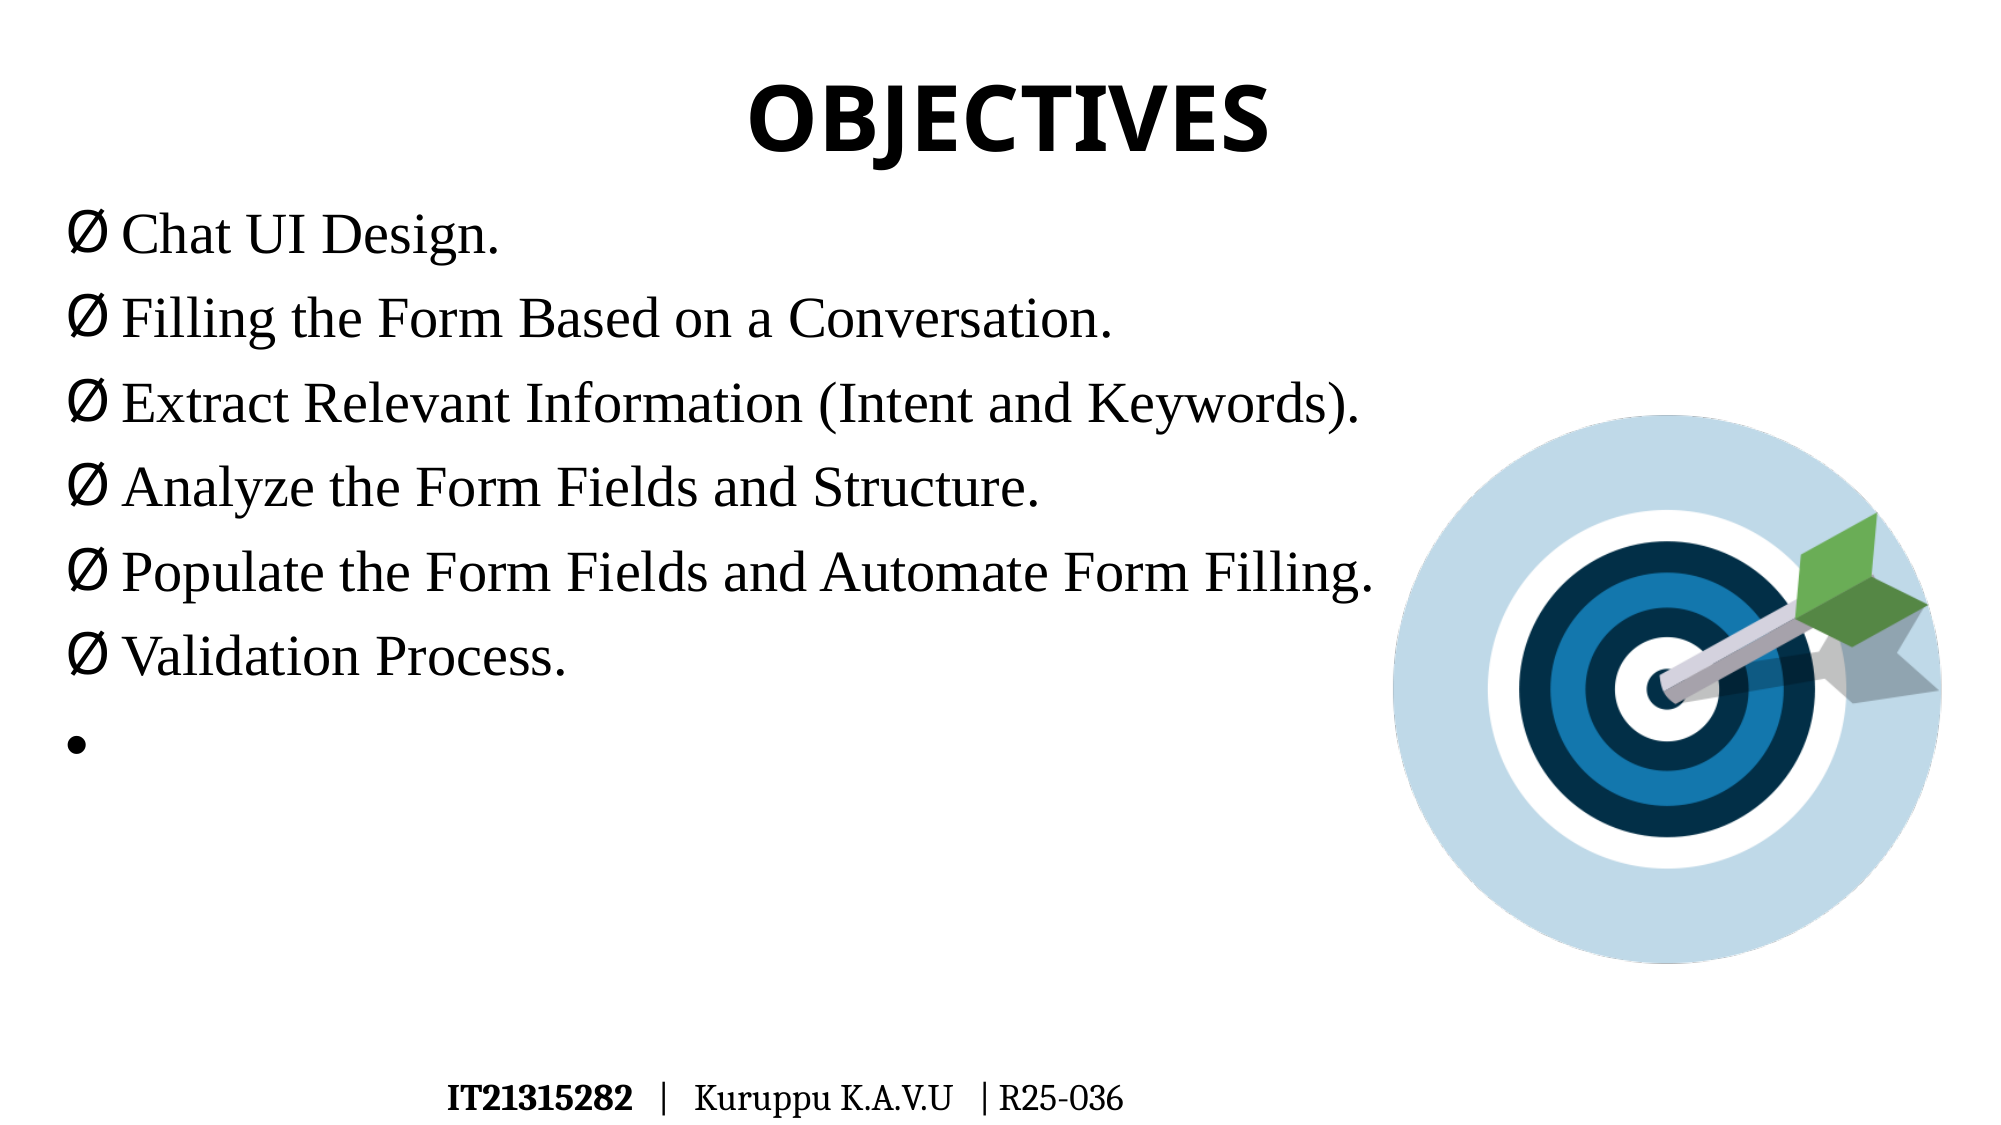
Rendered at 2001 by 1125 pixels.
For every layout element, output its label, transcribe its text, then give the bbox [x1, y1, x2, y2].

picture [1370, 399, 1962, 982]
list Chat UI Design. Filling the Form Based on a Conversation. Extract Relevant Information (Intent and Keywords). Analyze the Form Fields and Structure. Populate the Form Fields and Automate Form Filling. Validation Process. [50, 187, 1967, 1038]
title OBJECTIVES [50, 50, 1967, 180]
text_box IT21315282 | Kuruppu K.A.V.U | R25-036 [432, 1065, 1550, 1125]
